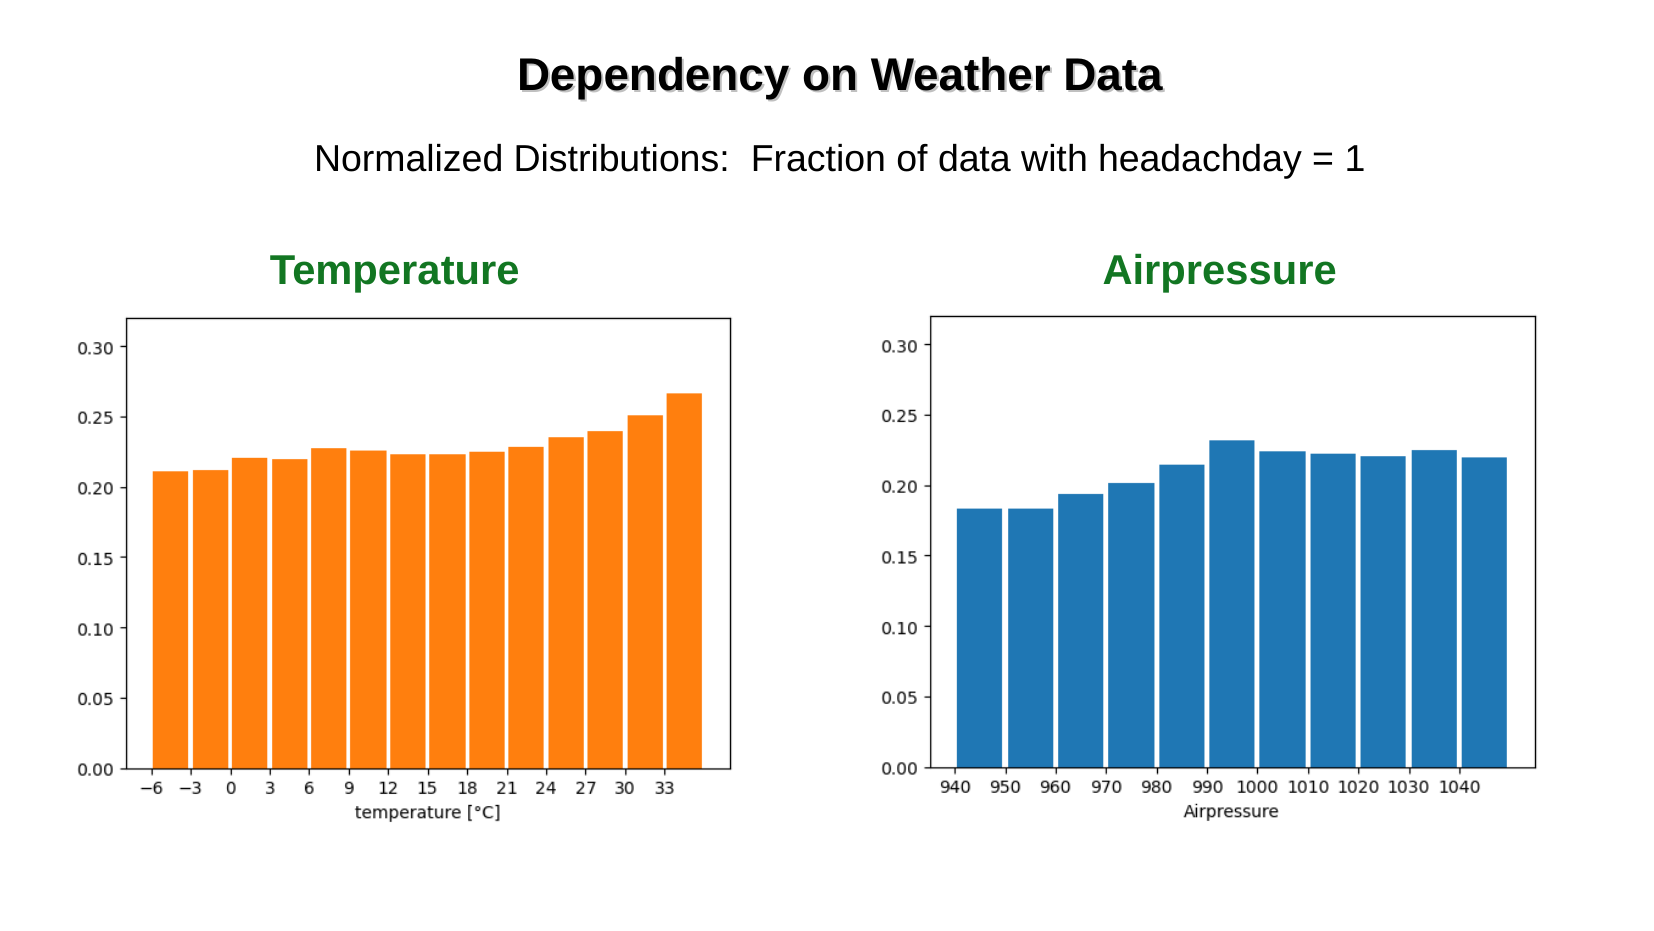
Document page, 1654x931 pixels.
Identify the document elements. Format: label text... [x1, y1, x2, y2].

text_box Airpressure [1087, 239, 1448, 301]
picture [868, 305, 1546, 832]
picture [64, 307, 741, 833]
text_box Temperature [255, 239, 616, 301]
text_box Dependency on Weather Data [45, 41, 1636, 108]
text_box Normalized Distributions: Fraction of data with headachday = 1 [45, 130, 1636, 197]
